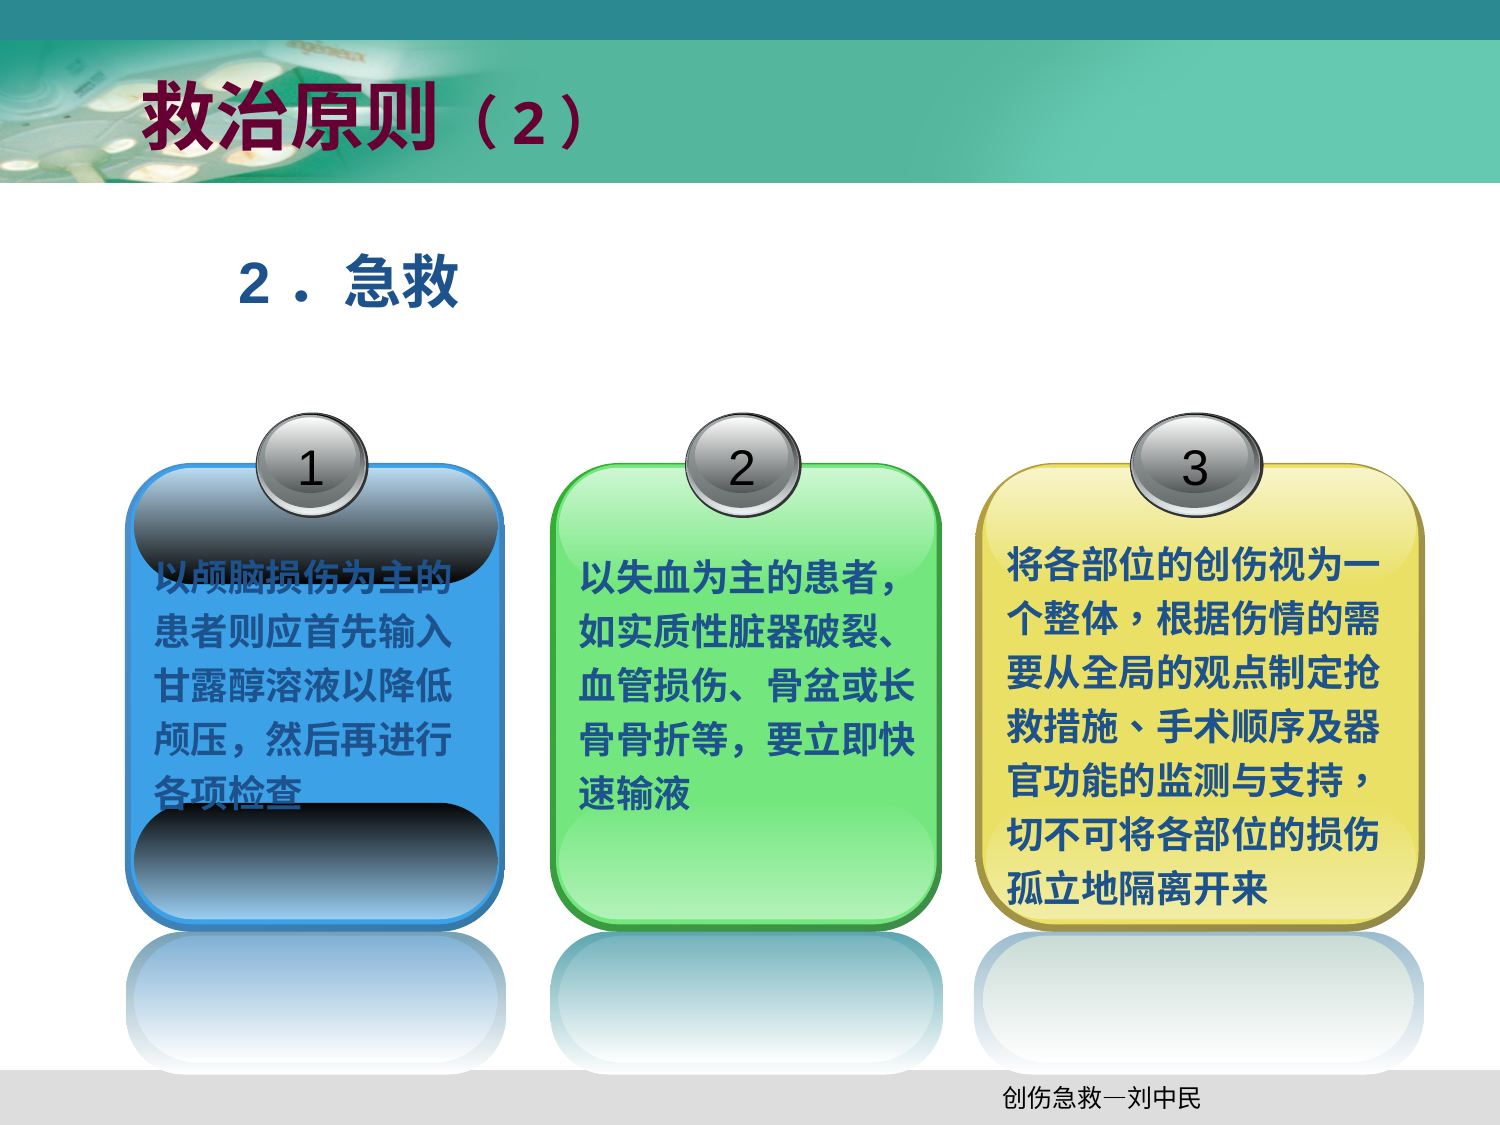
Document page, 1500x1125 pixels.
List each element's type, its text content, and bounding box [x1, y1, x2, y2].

text_box 创伤急救—刘中民 [987, 1074, 1463, 1125]
text_box [973, 920, 1424, 1075]
text_box [549, 412, 943, 1075]
text_box 1 [281, 427, 341, 503]
text_box 2 [712, 427, 772, 503]
text_box 3 [1166, 427, 1225, 503]
text_box [124, 412, 507, 1075]
text_box 以失血为主的患者，如实质性脏器破裂、血管损伤、骨盆或长骨骨折等，要立即快速输液 [563, 537, 937, 824]
text_box 救治原则（2） [125, 62, 1351, 168]
text_box 将各部位的创伤视为一个整体，根据伤情的需要从全局的观点制定抢救措施、手术顺序及器官功能的监测与支持，切不可将各部位的损伤孤立地隔离开来 [991, 525, 1419, 920]
text_box [975, 412, 1426, 901]
list 2．急救 [37, 237, 1450, 1013]
text_box 以颅脑损伤为主的患者则应首先输入甘露醇溶液以降低颅压，然后再进行各项检查 [138, 537, 500, 824]
